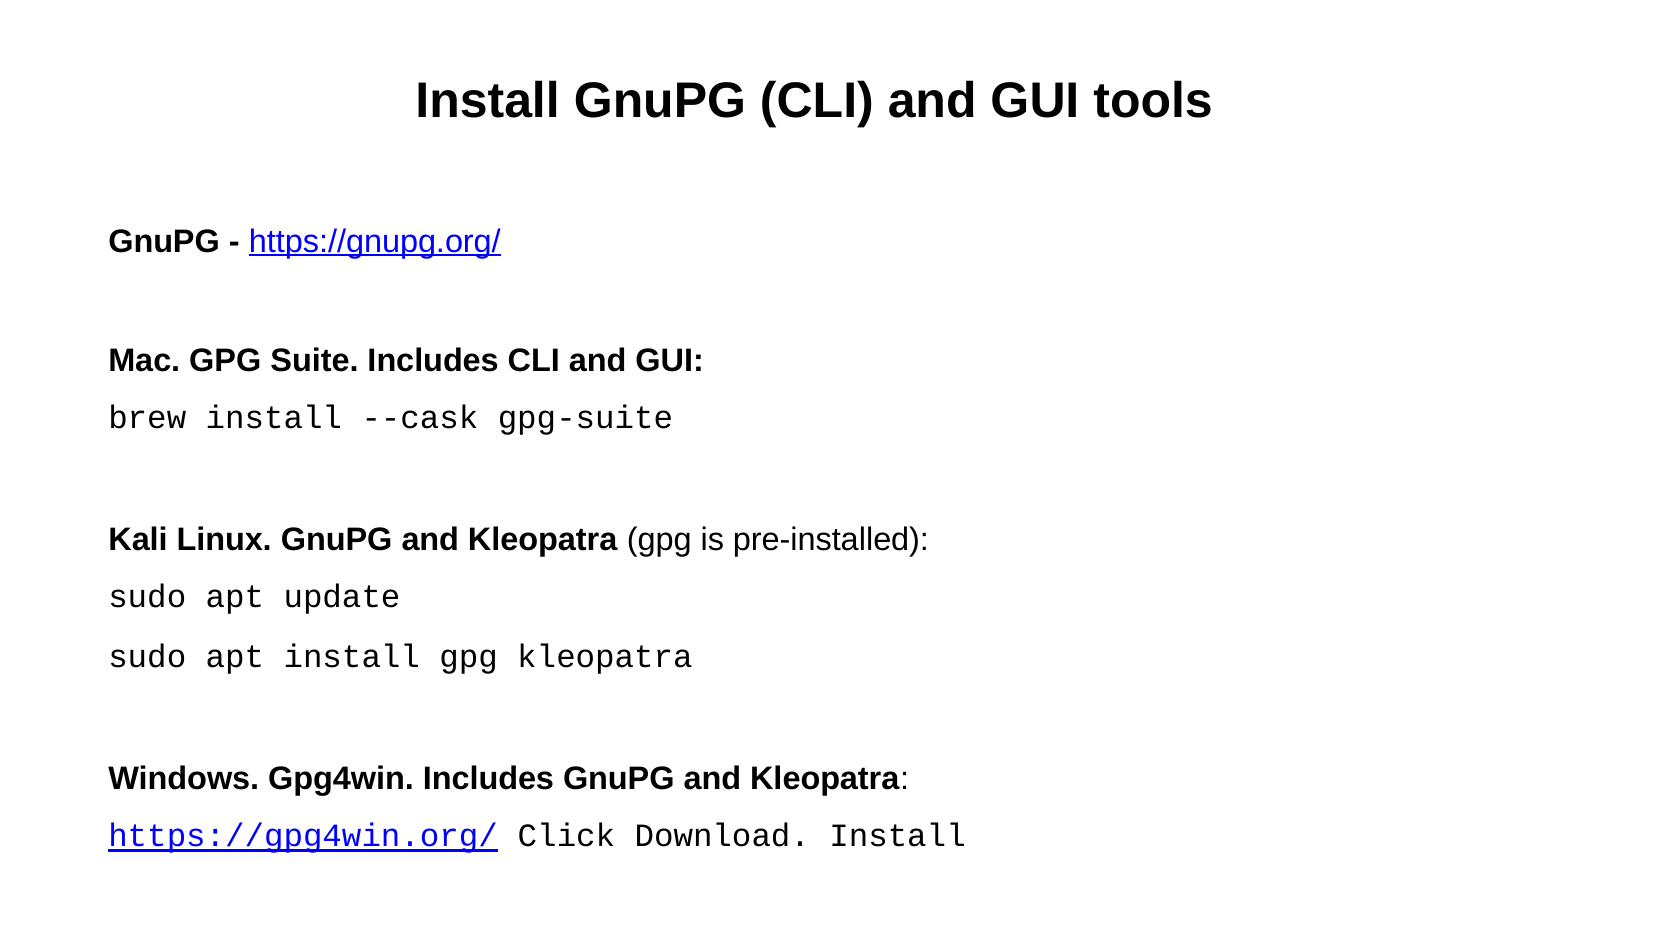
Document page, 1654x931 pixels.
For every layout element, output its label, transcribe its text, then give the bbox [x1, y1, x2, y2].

title Install GnuPG (CLI) and GUI tools [108, 42, 1521, 158]
list GnuPG - https://gnupg.org/ Mac. GPG Suite. Includes CLI and GUI: brew install --cask gpg-suite Kali Linux. GnuPG and Kleopatra (gpg is pre-installed): sudo apt update sudo apt install gpg kleopatra Windows. Gpg4win. Includes GnuPG and Kleopatra: https://gpg4win.org/ Click Download. Install [108, 222, 1521, 862]
